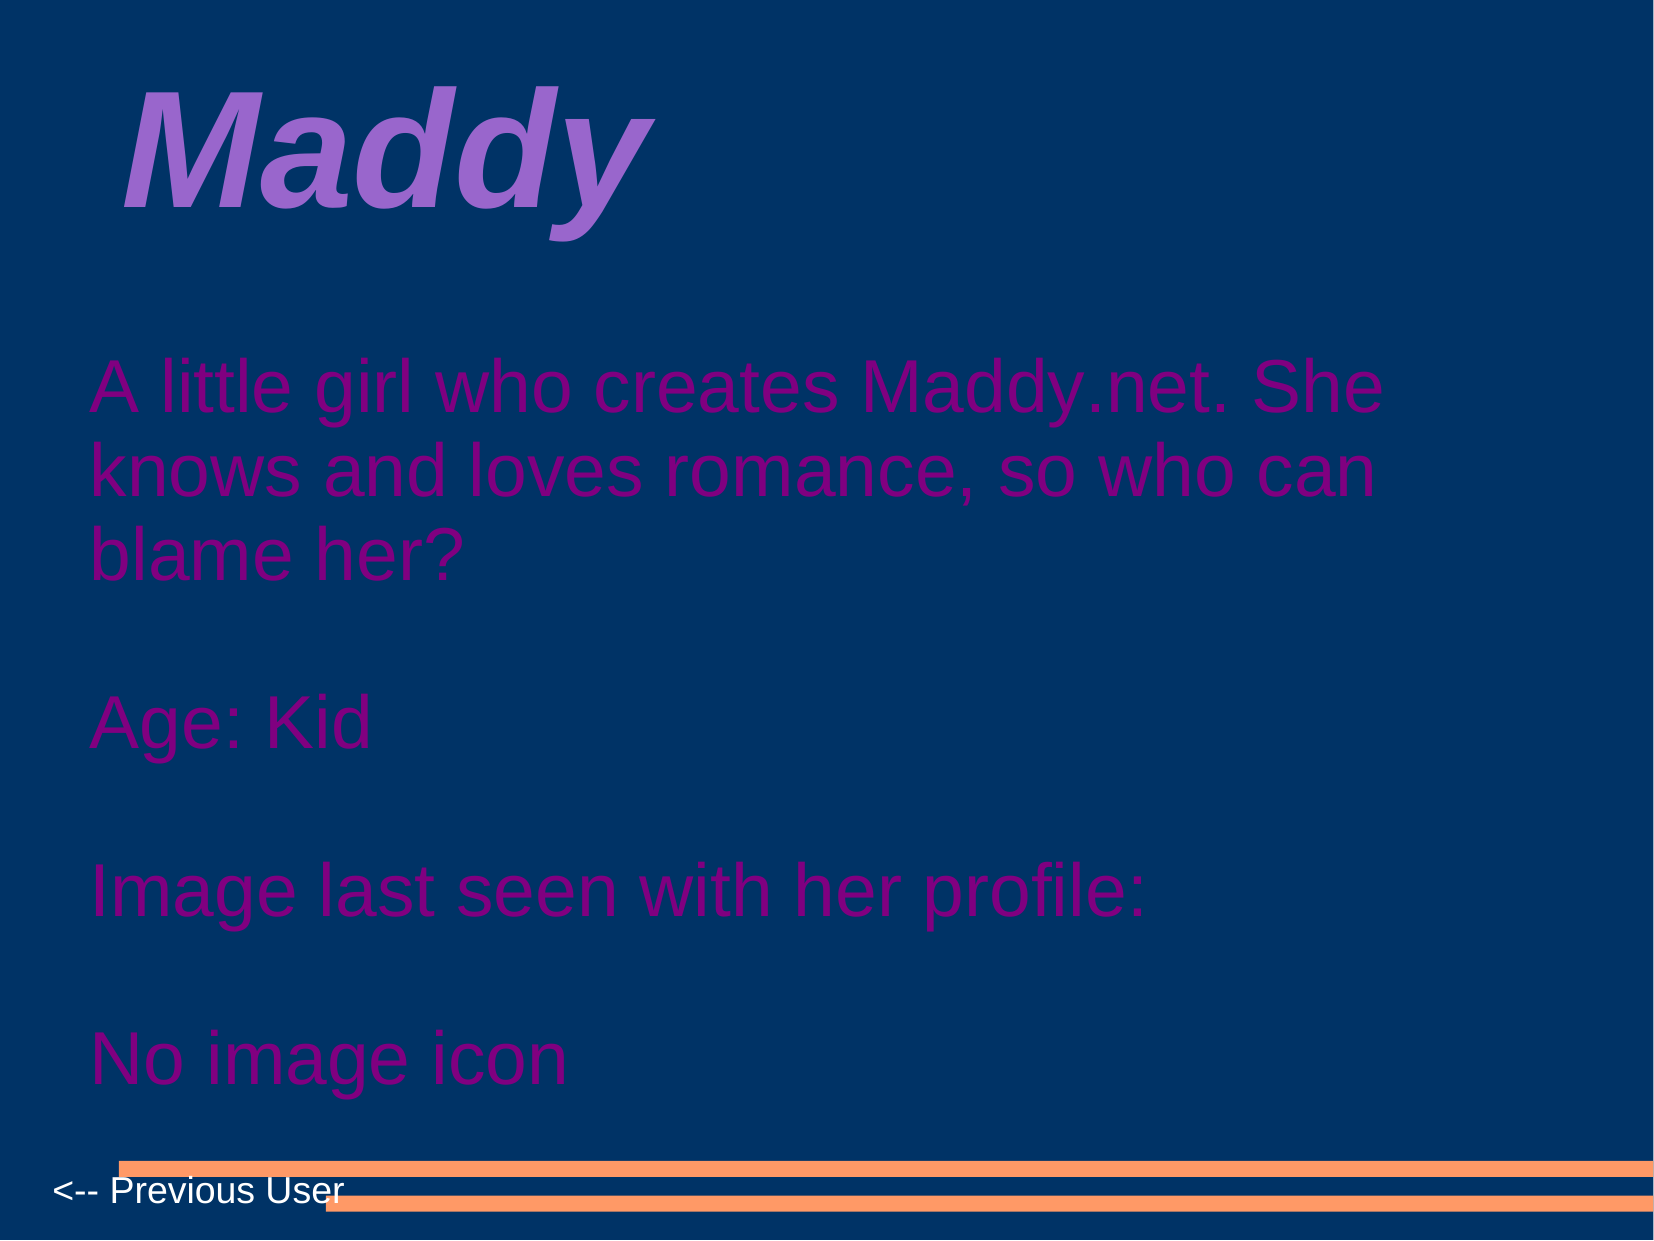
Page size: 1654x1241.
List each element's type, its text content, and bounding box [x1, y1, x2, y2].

title Maddy [121, 46, 1534, 254]
text_box A little girl who creates Maddy.net. She knows and loves romance, so who can blame her? Age: Kid Image last seen with her profile: No image icon [75, 337, 1613, 1109]
text_box <-- Previous User [37, 1162, 488, 1220]
